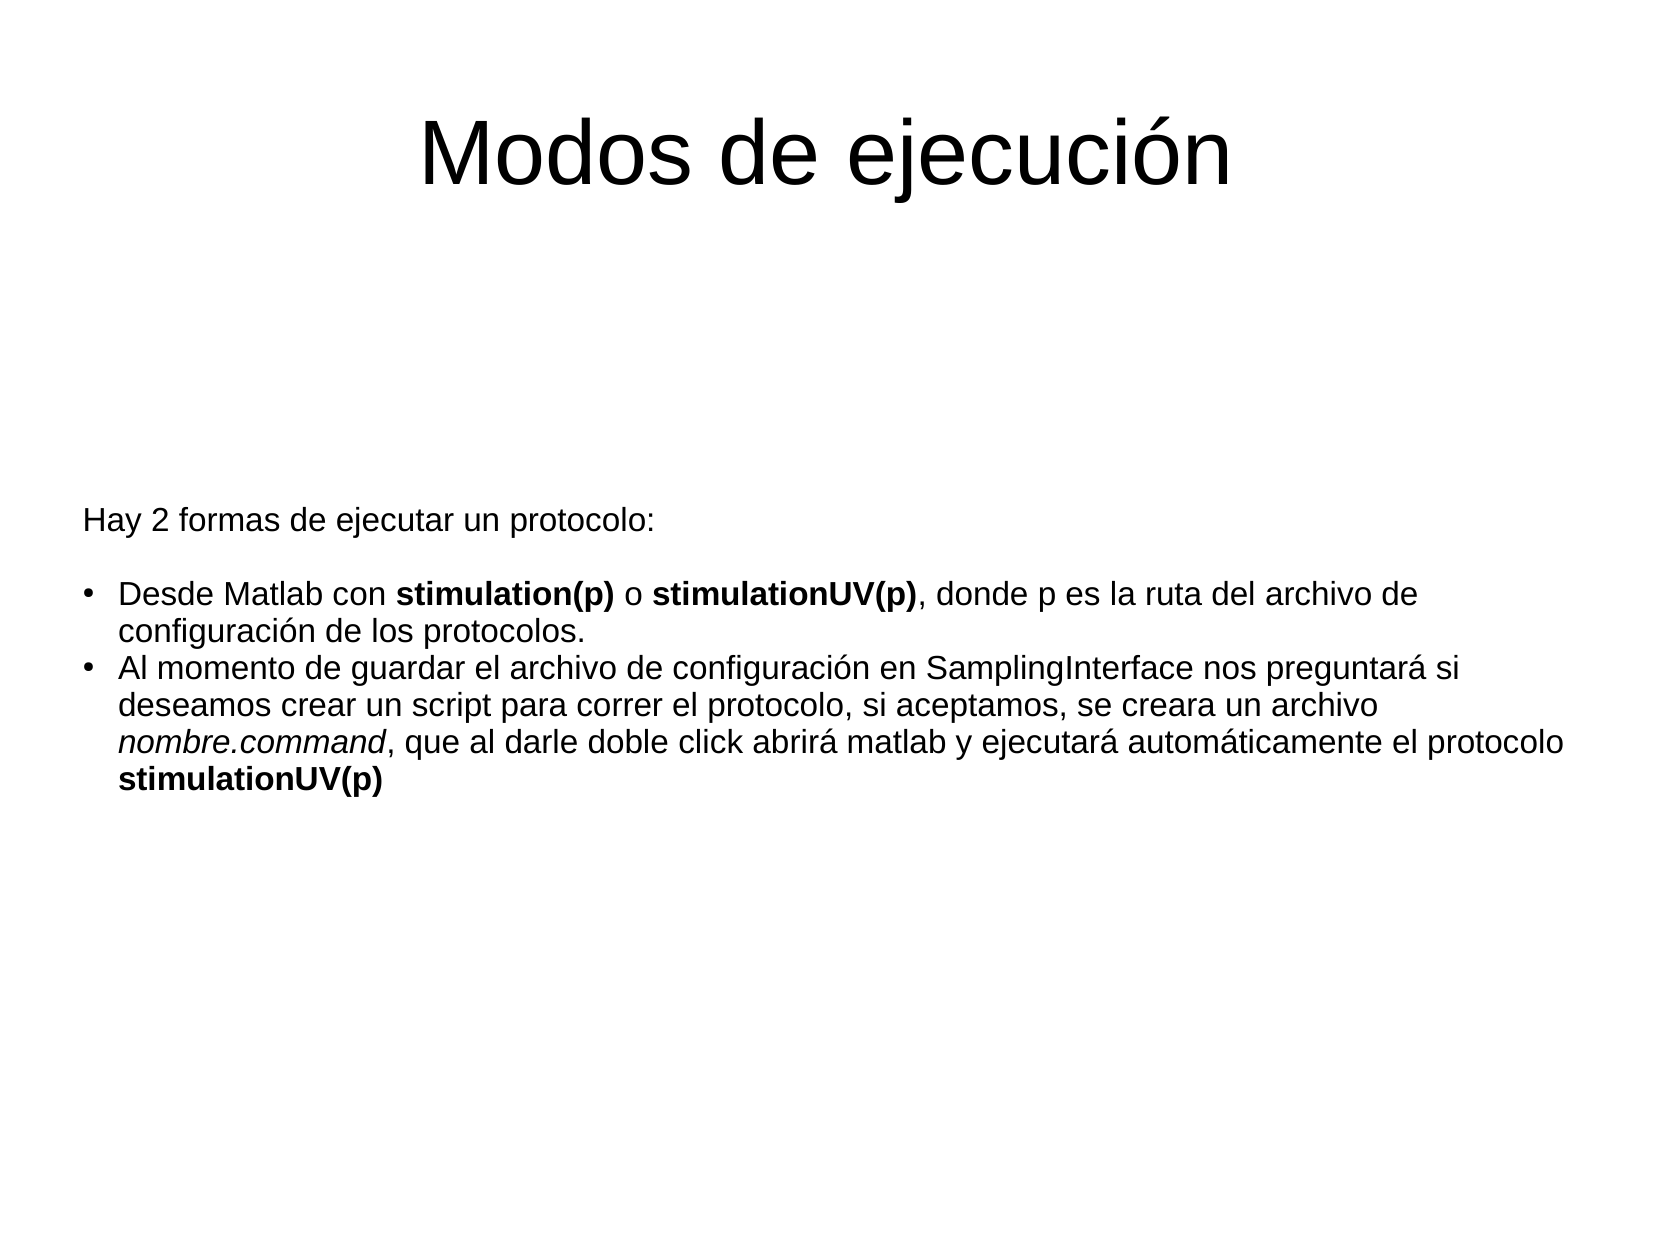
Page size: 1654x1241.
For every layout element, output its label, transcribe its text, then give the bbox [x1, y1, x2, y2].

title Modos de ejecución [82, 49, 1571, 257]
subtitle Hay 2 formas de ejecutar un protocolo: Desde Matlab con stimulation(p) o stimulationUV(p), donde p es la ruta del archivo de configuración de los protocolos. Al momento de guardar el archivo de configuración en SamplingInterface nos preguntará si deseamos crear un script para correr el protocolo, si aceptamos, se creara un archivo nombre.command, que al darle doble click abrirá matlab y ejecutará automáticamente el protocolo stimulationUV(p) [82, 290, 1571, 1010]
